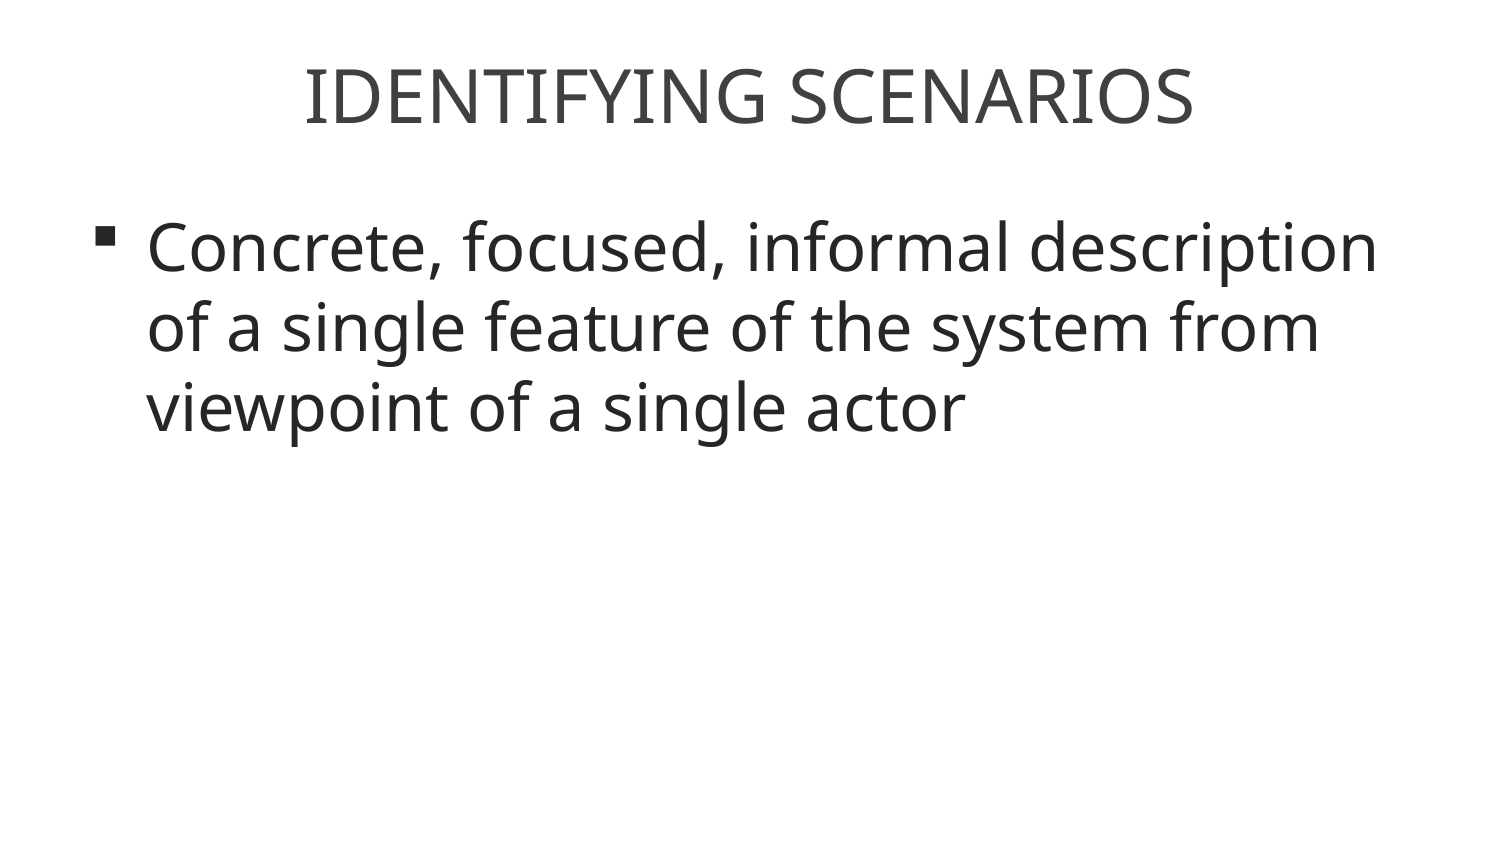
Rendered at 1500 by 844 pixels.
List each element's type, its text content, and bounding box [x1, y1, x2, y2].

title Identifying scenarios [75, 23, 1425, 164]
list Concrete, focused, informal description of a single feature of the system from viewpoint of a single actor [75, 196, 1425, 754]
